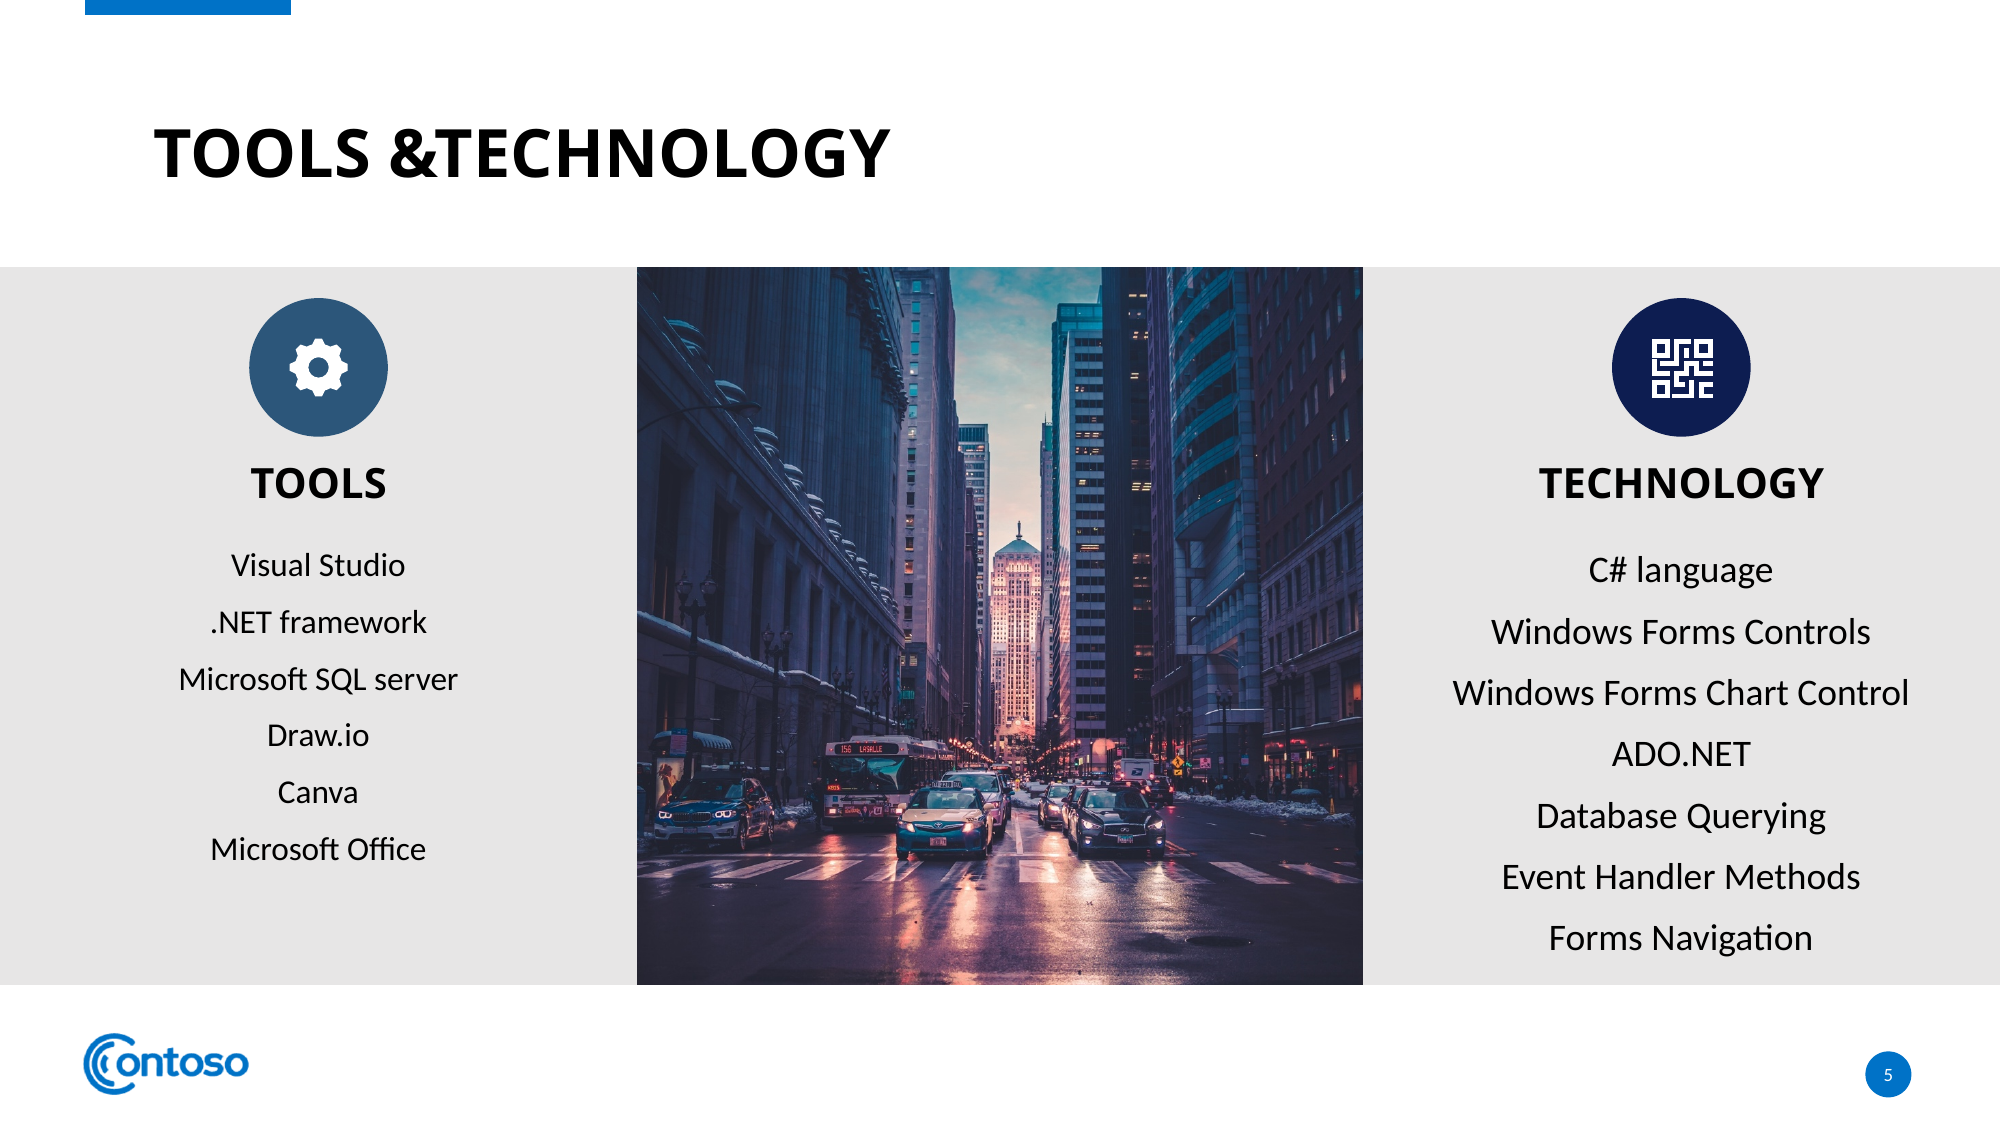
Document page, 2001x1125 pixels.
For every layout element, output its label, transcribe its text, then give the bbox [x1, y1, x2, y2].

picture [277, 326, 360, 409]
list Technology [1398, 444, 1964, 527]
picture [1640, 327, 1723, 411]
list Tools [35, 444, 602, 527]
list Visual Studio .NET framework Microsoft SQL server Draw.io Canva Microsoft Office [35, 548, 602, 959]
list C# language Windows Forms Controls Windows Forms Chart Control ADO.NET Database Querying Event Handler Methods Forms Navigation [1398, 550, 1964, 962]
title Tools &Technology [84, 40, 1914, 192]
text_box 6 [1864, 1059, 1913, 1090]
picture [637, 267, 1363, 985]
